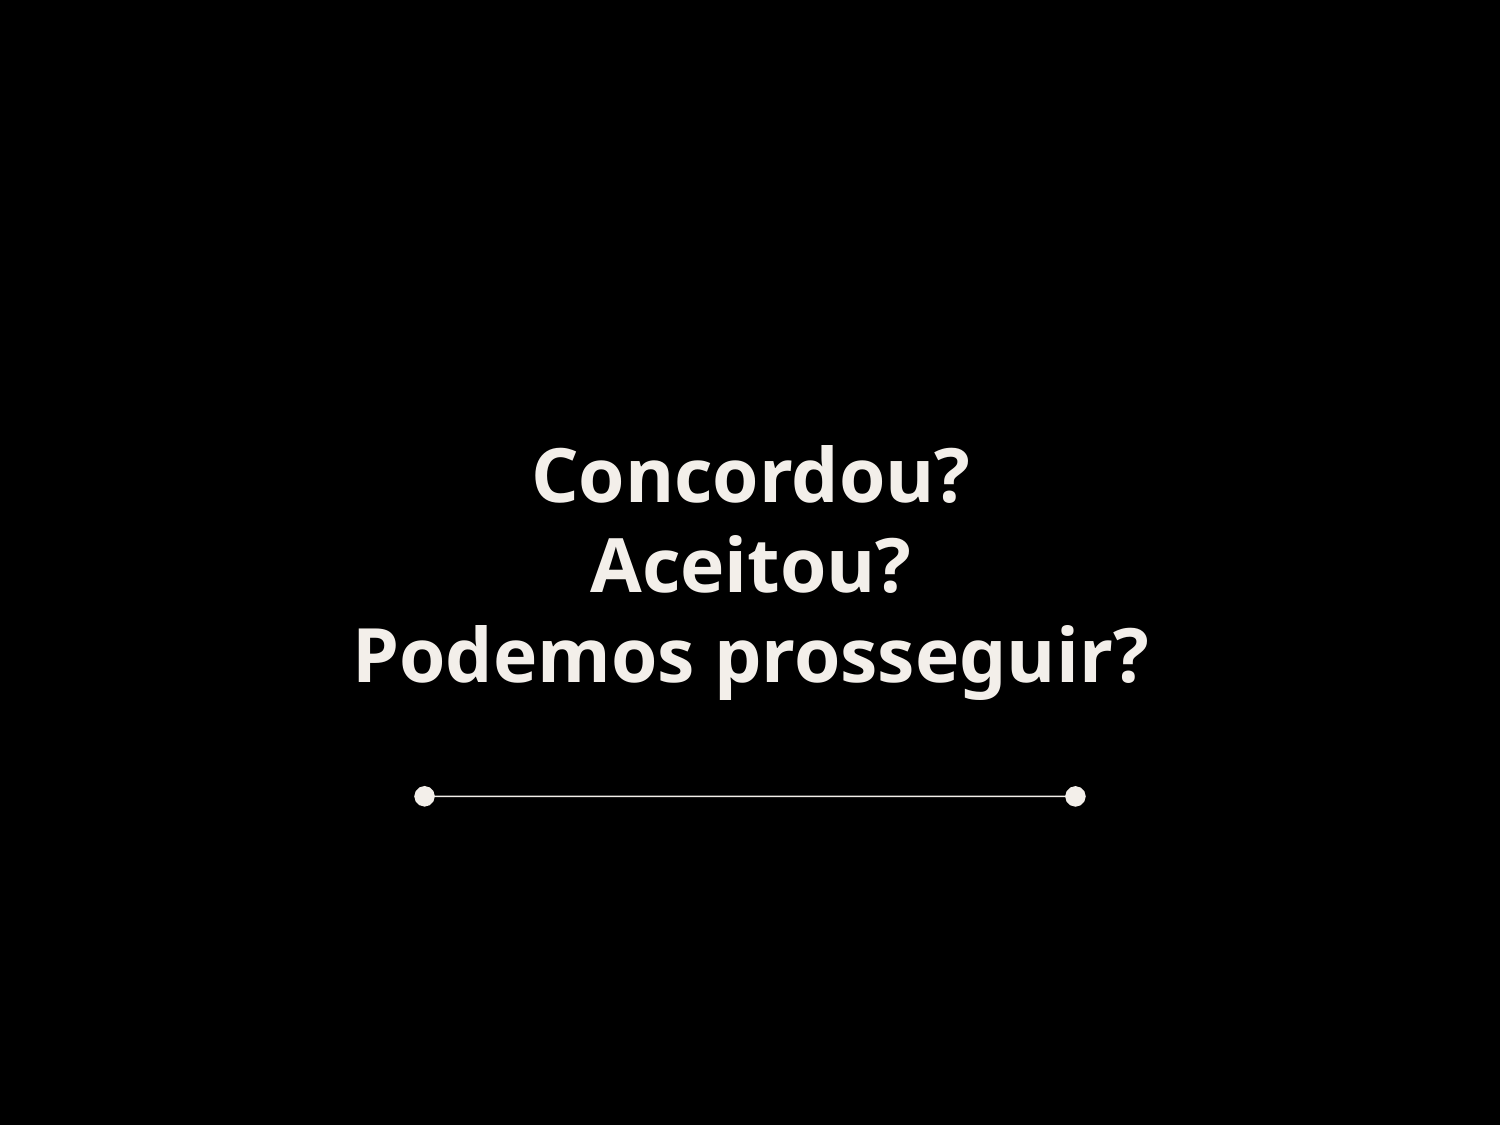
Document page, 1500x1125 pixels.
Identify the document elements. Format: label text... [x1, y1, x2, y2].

title Concordou? Aceitou? Podemos prosseguir? [104, 435, 1399, 690]
